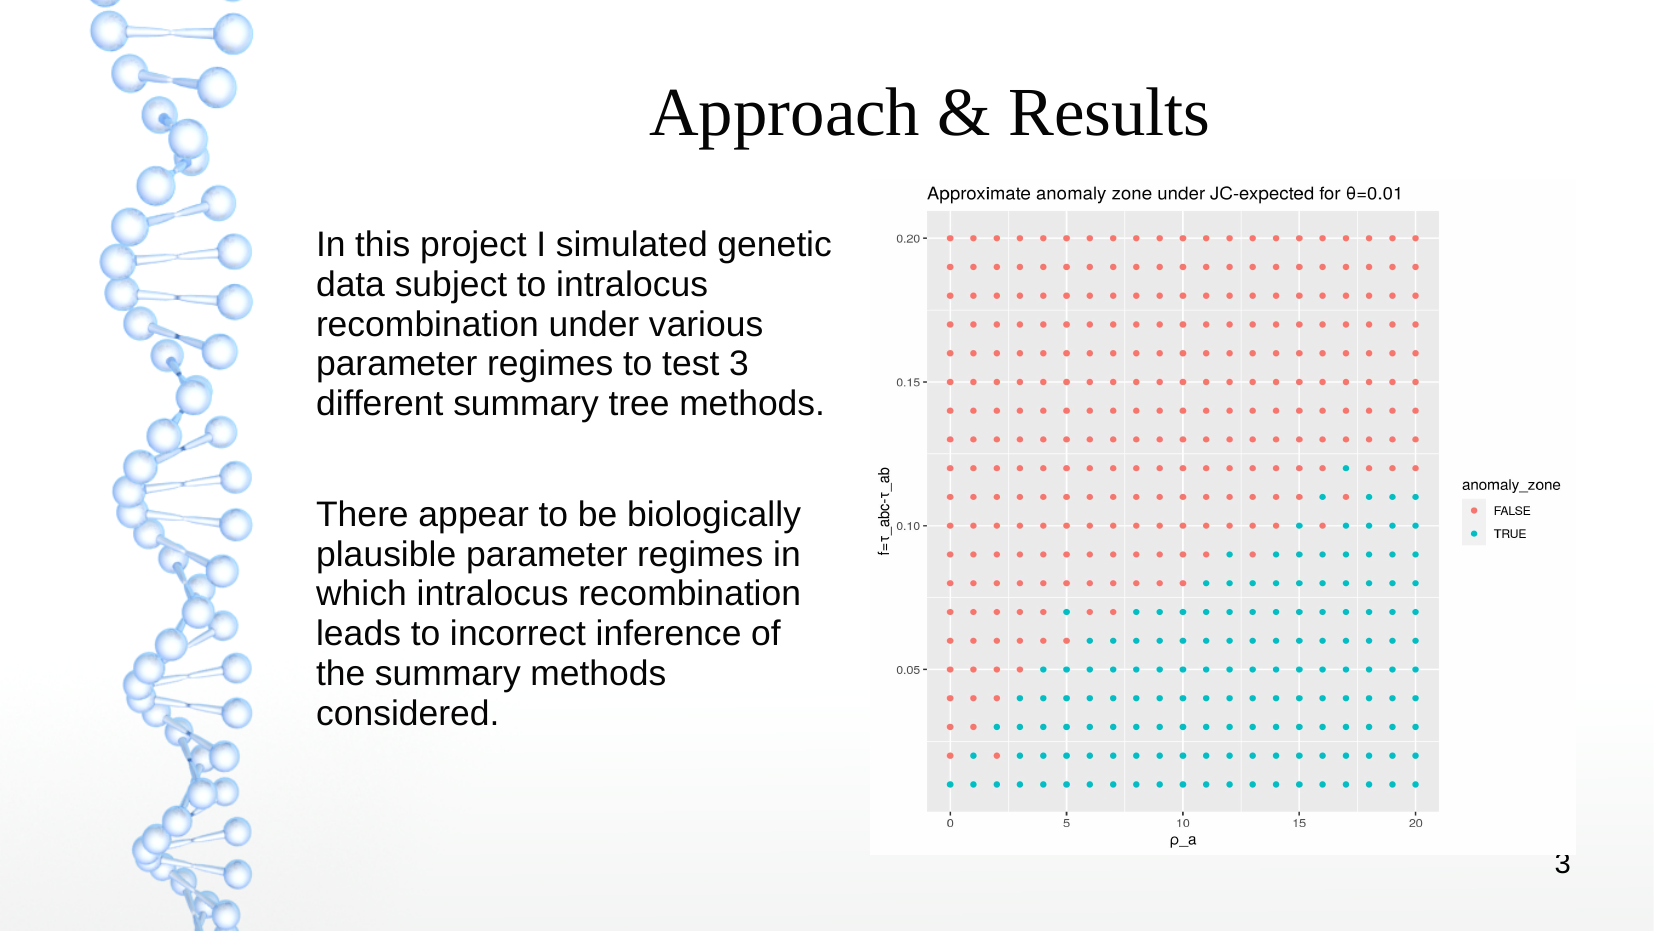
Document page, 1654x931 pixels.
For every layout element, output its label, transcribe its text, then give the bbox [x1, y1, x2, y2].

picture [0, 0, 1654, 931]
list In this project I simulated genetic data subject to intralocus recombination under various parameter regimes to test 3 different summary tree methods. There appear to be biologically plausible parameter regimes in which intralocus recombination leads to incorrect inference of the summary methods considered. [265, 224, 841, 764]
title Approach & Results [265, 35, 1595, 189]
